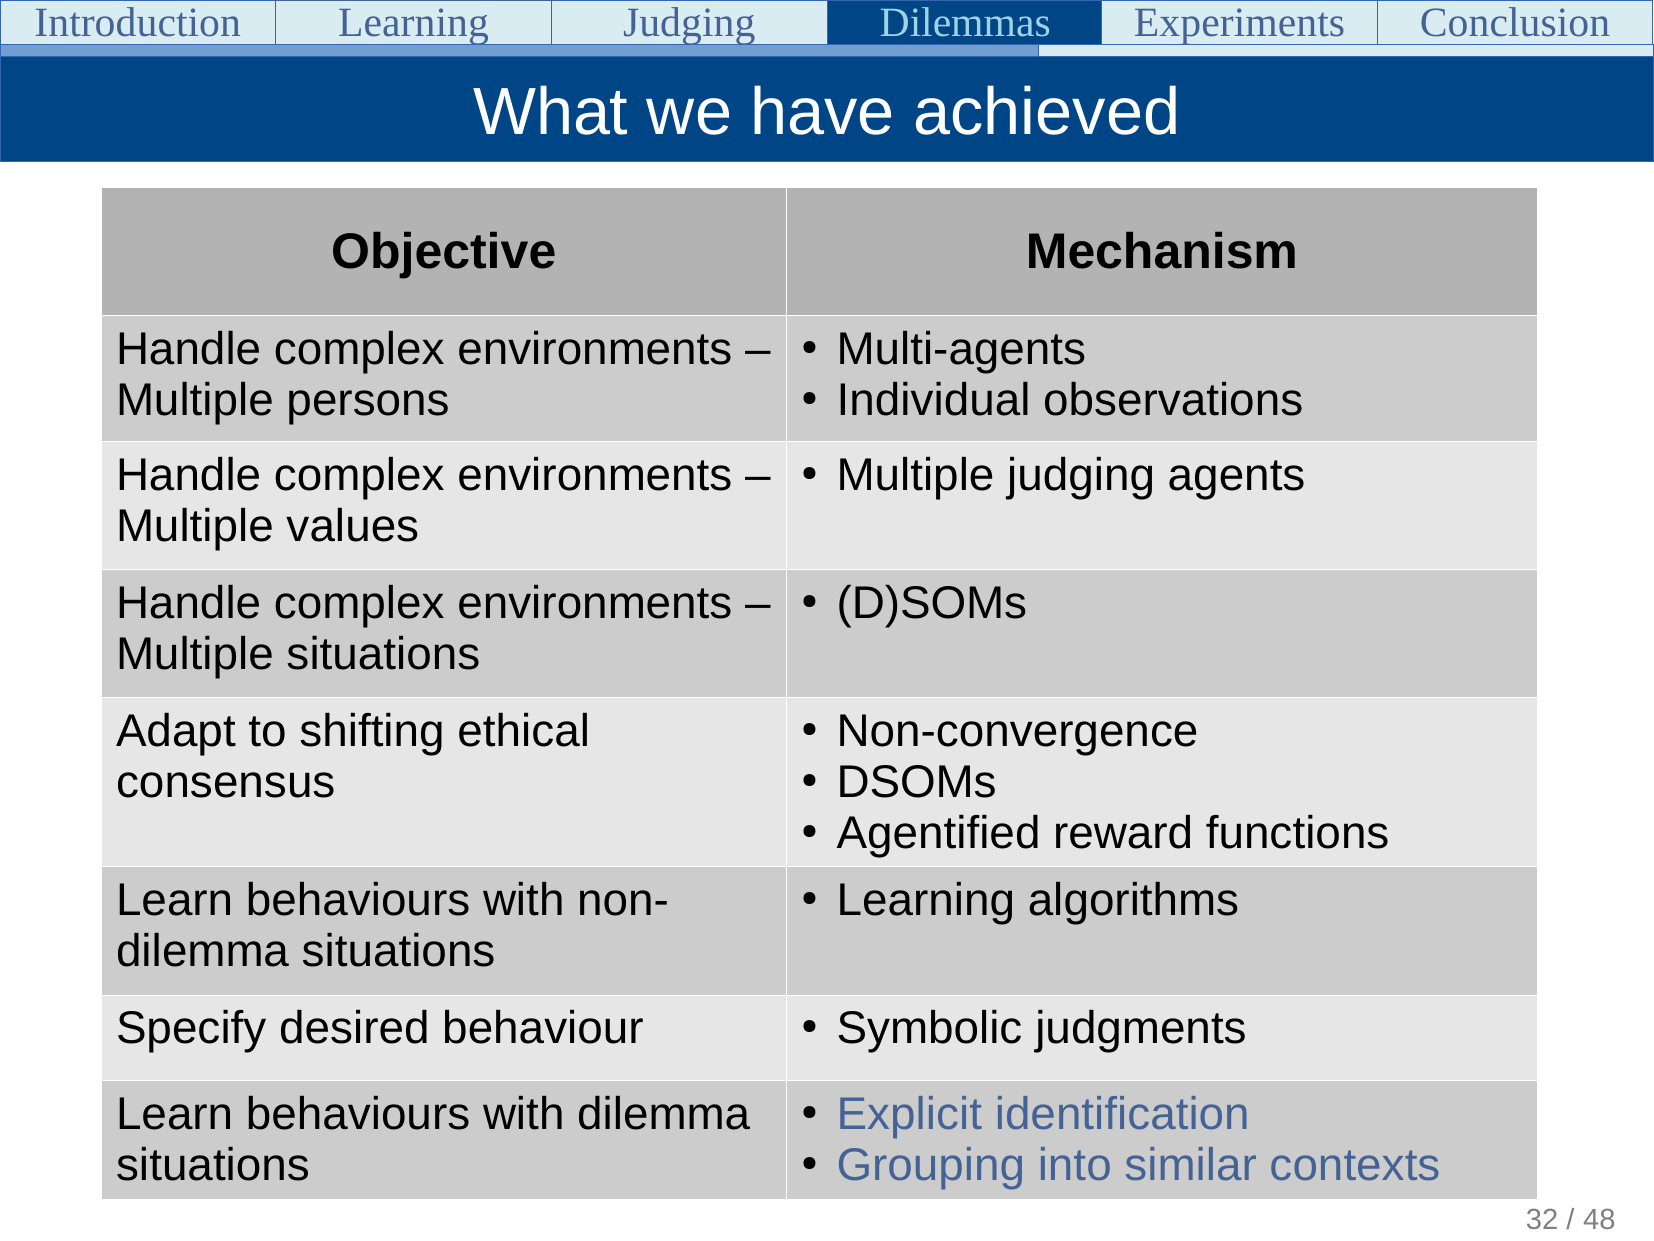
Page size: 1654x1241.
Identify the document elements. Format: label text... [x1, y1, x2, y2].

table_cell Symbolic judgments [787, 996, 1537, 1080]
table_cell Explicit identification Grouping into similar contexts [787, 1081, 1537, 1199]
table_cell Multiple judging agents [787, 442, 1537, 569]
table_header Objective [102, 188, 786, 315]
table_cell Learn behaviours with non-dilemma situations [102, 867, 786, 995]
table_cell Non-convergence DSOMs Agentified reward functions [787, 698, 1537, 866]
title What we have achieved [0, 59, 1654, 165]
table_cell Handle complex environments – Multiple persons [102, 316, 786, 441]
table_cell Learn behaviours with dilemma situations [102, 1081, 786, 1199]
table_cell Specify desired behaviour [102, 996, 786, 1080]
table_cell Handle complex environments – Multiple situations [102, 570, 786, 697]
table_cell Multi-agents Individual observations [787, 316, 1537, 441]
table_cell Handle complex environments – Multiple values [102, 442, 786, 569]
table_cell (D)SOMs [787, 570, 1537, 697]
table_header Mechanism [787, 188, 1537, 315]
table_cell Adapt to shifting ethical consensus [102, 698, 786, 866]
table_cell Learning algorithms [787, 867, 1537, 995]
text_box [0, 44, 1039, 57]
